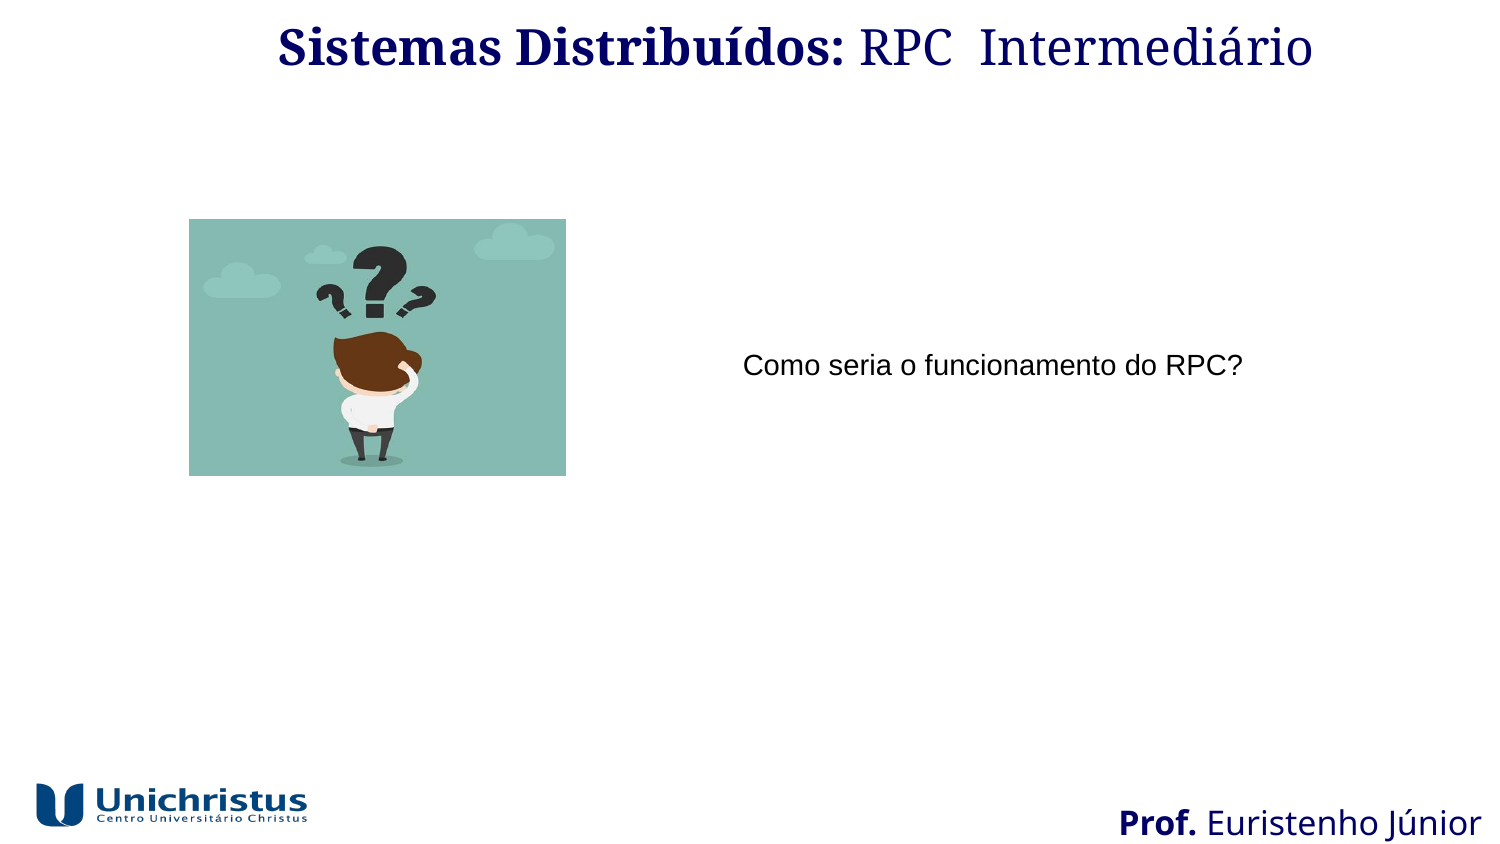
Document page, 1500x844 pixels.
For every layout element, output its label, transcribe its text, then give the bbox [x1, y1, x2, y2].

text_box Sistemas Distribuídos: RPC Intermediário [264, 4, 1324, 78]
picture [189, 219, 566, 476]
text_box Prof. Euristenho Júnior [1103, 791, 1500, 844]
text_box Como seria o funcionamento do RPC? [583, 184, 1404, 592]
picture [32, 781, 311, 828]
